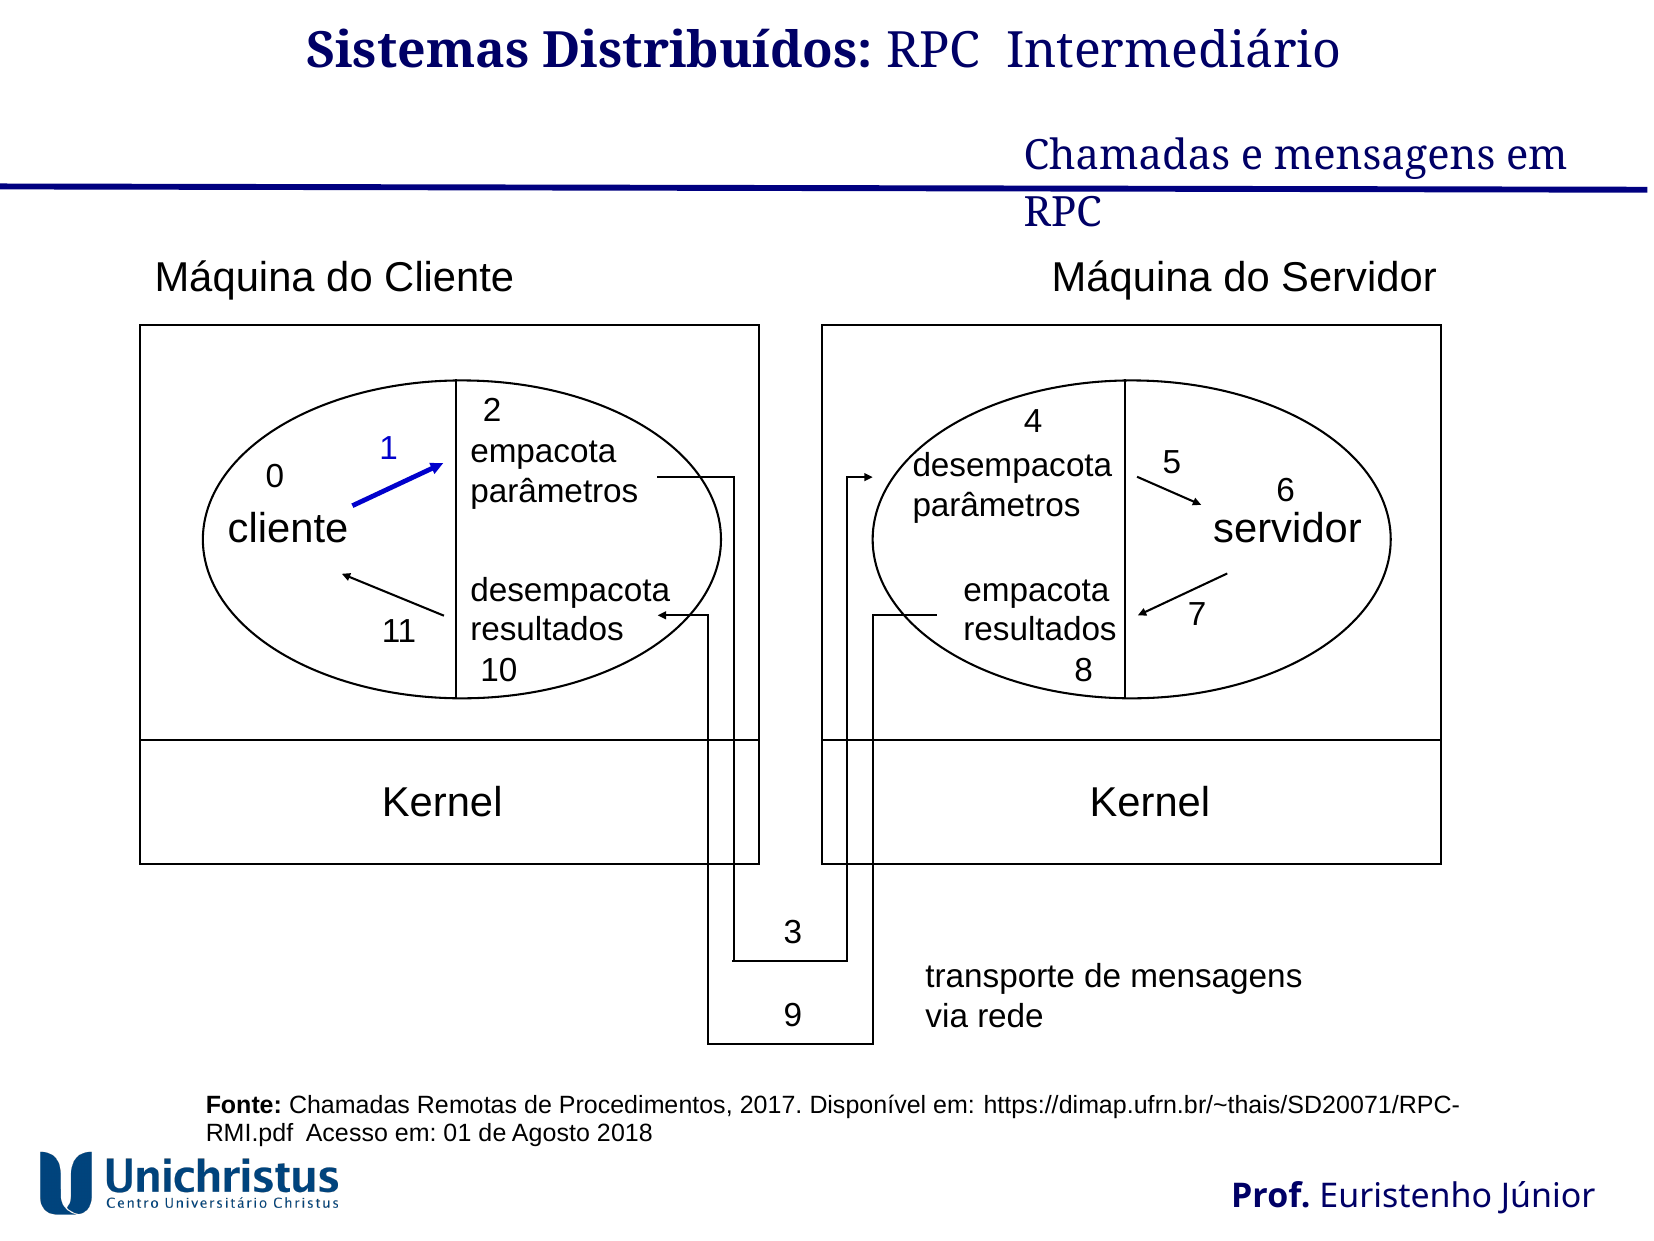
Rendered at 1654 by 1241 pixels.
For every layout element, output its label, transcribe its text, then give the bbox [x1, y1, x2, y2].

text_box Chamadas e mensagens em RPC [1008, 117, 1654, 197]
text_box desempacota resultados [455, 560, 686, 656]
text_box 7 [1173, 584, 1222, 641]
text_box Sistemas Distribuídos: RPC Intermediário [291, 6, 1363, 113]
text_box empacota resultados [948, 560, 1132, 656]
text_box 3 [768, 902, 818, 958]
text_box 10 [465, 640, 533, 696]
picture [35, 1148, 343, 1217]
text_box 11 [367, 601, 432, 657]
text_box 8 [1059, 640, 1108, 696]
text_box 4 [1008, 391, 1058, 447]
text_box Kernel [367, 767, 518, 833]
text_box 9 [768, 985, 818, 1041]
text_box 5 [1147, 432, 1197, 489]
text_box Fonte: Chamadas Remotas de Procedimentos, 2017. Disponível em: https://dimap.ufrn.br/~thais/SD20071/RPC-RMI.pdf Acesso em: 01 de Agosto 2018 [190, 1083, 1517, 1162]
text_box 6 [1261, 460, 1310, 516]
text_box cliente [212, 493, 364, 559]
text_box Máquina do Cliente [139, 242, 530, 308]
text_box Máquina do Servidor [1036, 242, 1453, 308]
text_box transporte de mensagens via rede [910, 946, 1318, 1043]
text_box 0 [250, 446, 299, 503]
text_box 2 [468, 380, 517, 436]
text_box Kernel [1074, 767, 1226, 833]
text_box desempacota parâmetros [897, 435, 1128, 531]
text_box servidor [1198, 493, 1378, 559]
text_box empacota parâmetros [455, 421, 657, 518]
text_box 1 [364, 418, 413, 475]
text_box Prof. Euristenho Júnior [1216, 1163, 1654, 1224]
